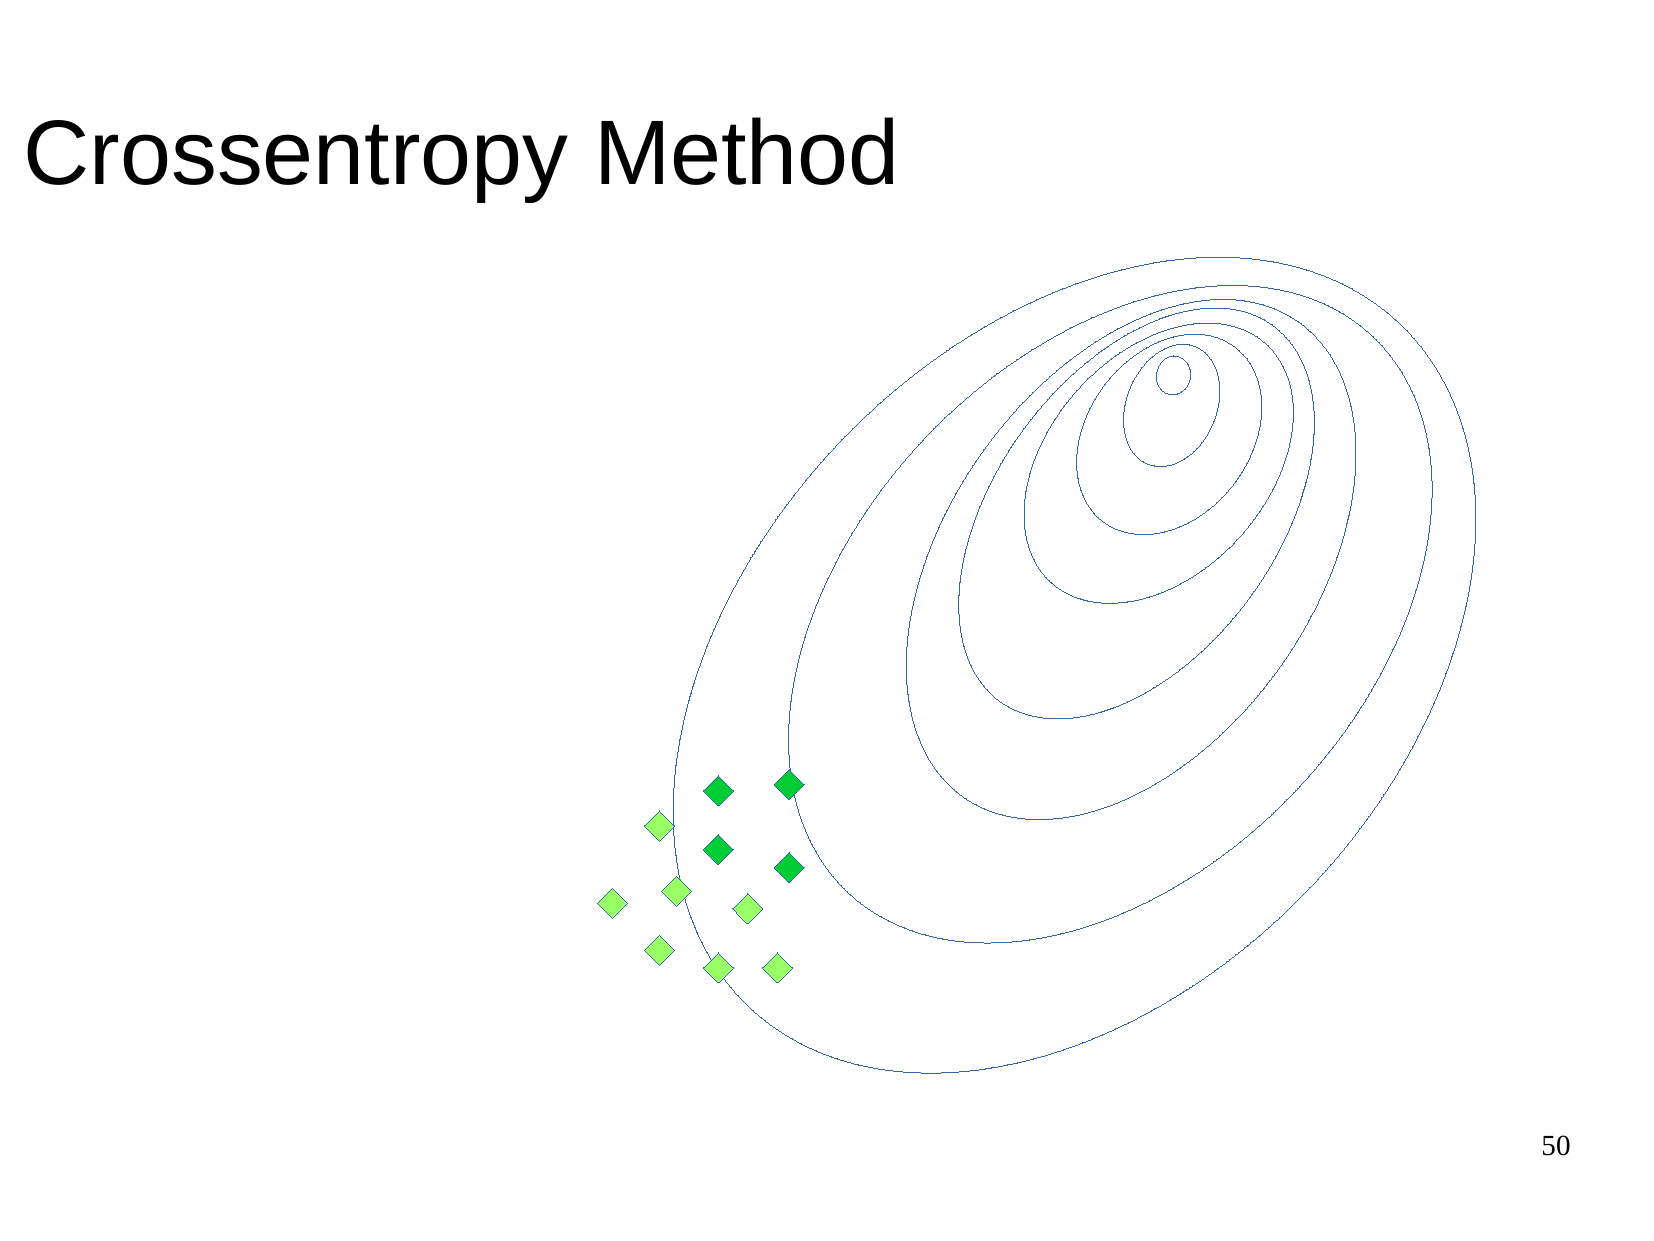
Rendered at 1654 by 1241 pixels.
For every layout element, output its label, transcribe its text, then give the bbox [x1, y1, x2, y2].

text_box [597, 888, 628, 919]
text_box [644, 257, 1476, 1074]
text_box [644, 935, 675, 966]
title Crossentropy Method [23, 49, 1512, 257]
